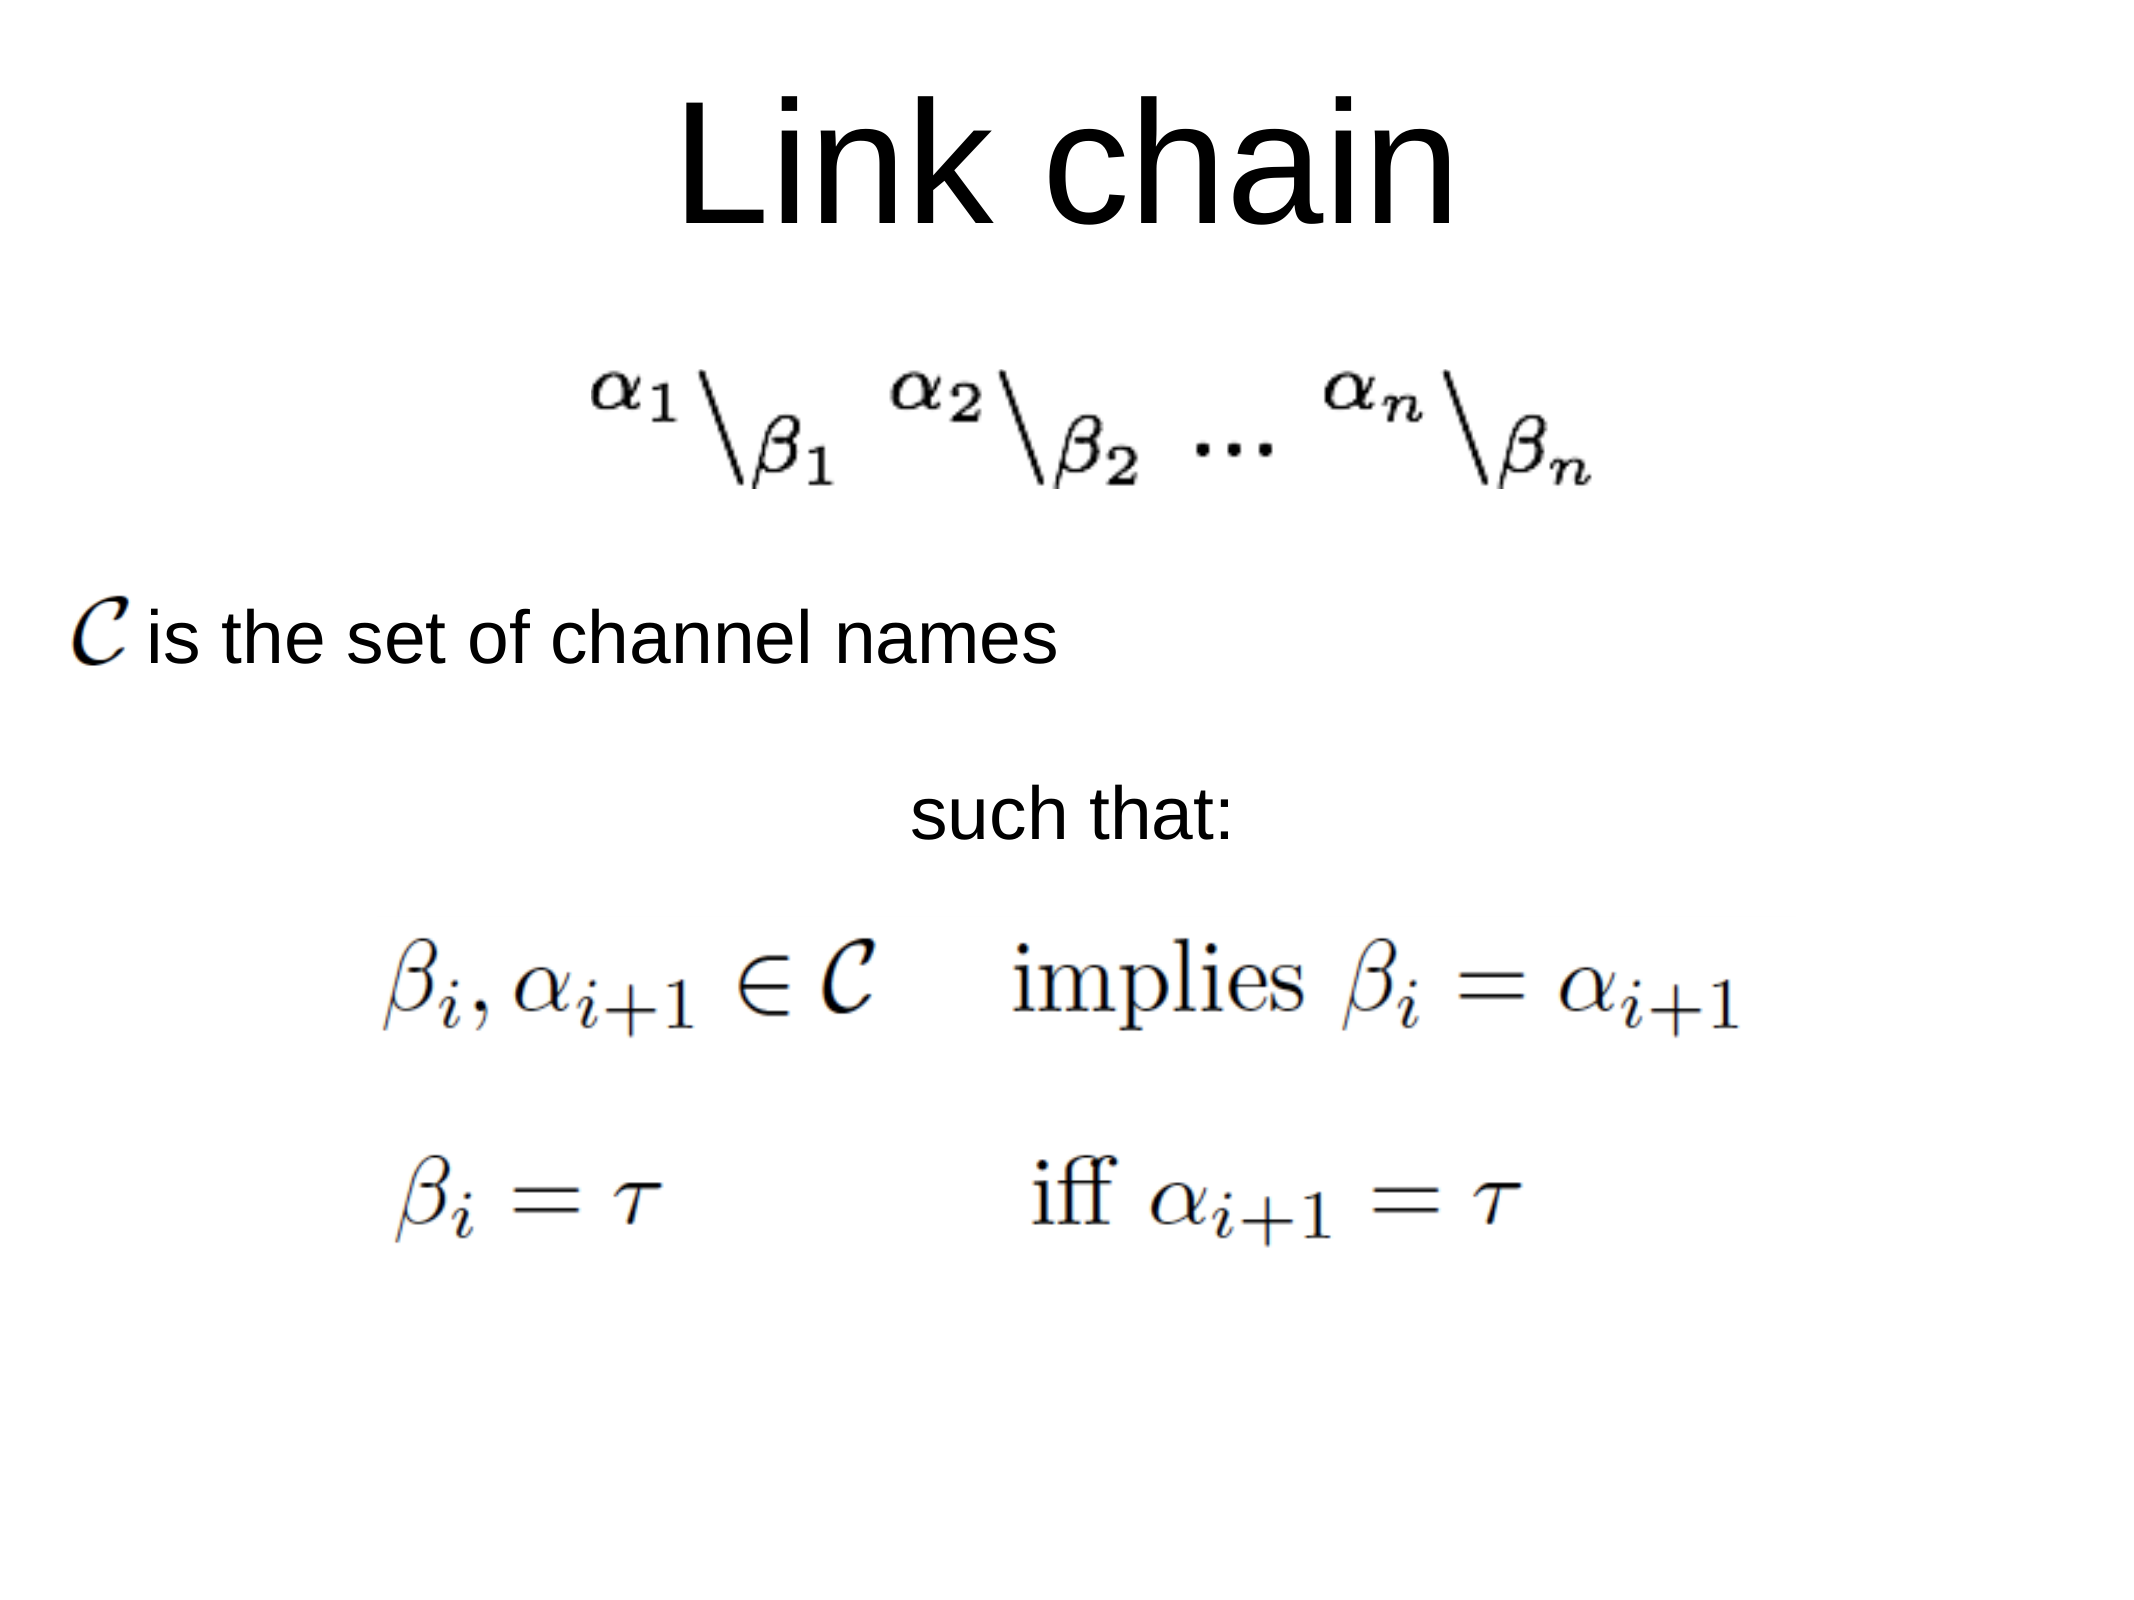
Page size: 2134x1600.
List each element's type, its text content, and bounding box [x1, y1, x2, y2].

text_box such that: [902, 755, 1244, 863]
picture [375, 1133, 1601, 1273]
picture [591, 369, 1595, 489]
picture [62, 580, 138, 675]
picture [377, 915, 1796, 1077]
text_box is the set of channel names [138, 579, 1069, 687]
title Link chain [208, 41, 1925, 442]
